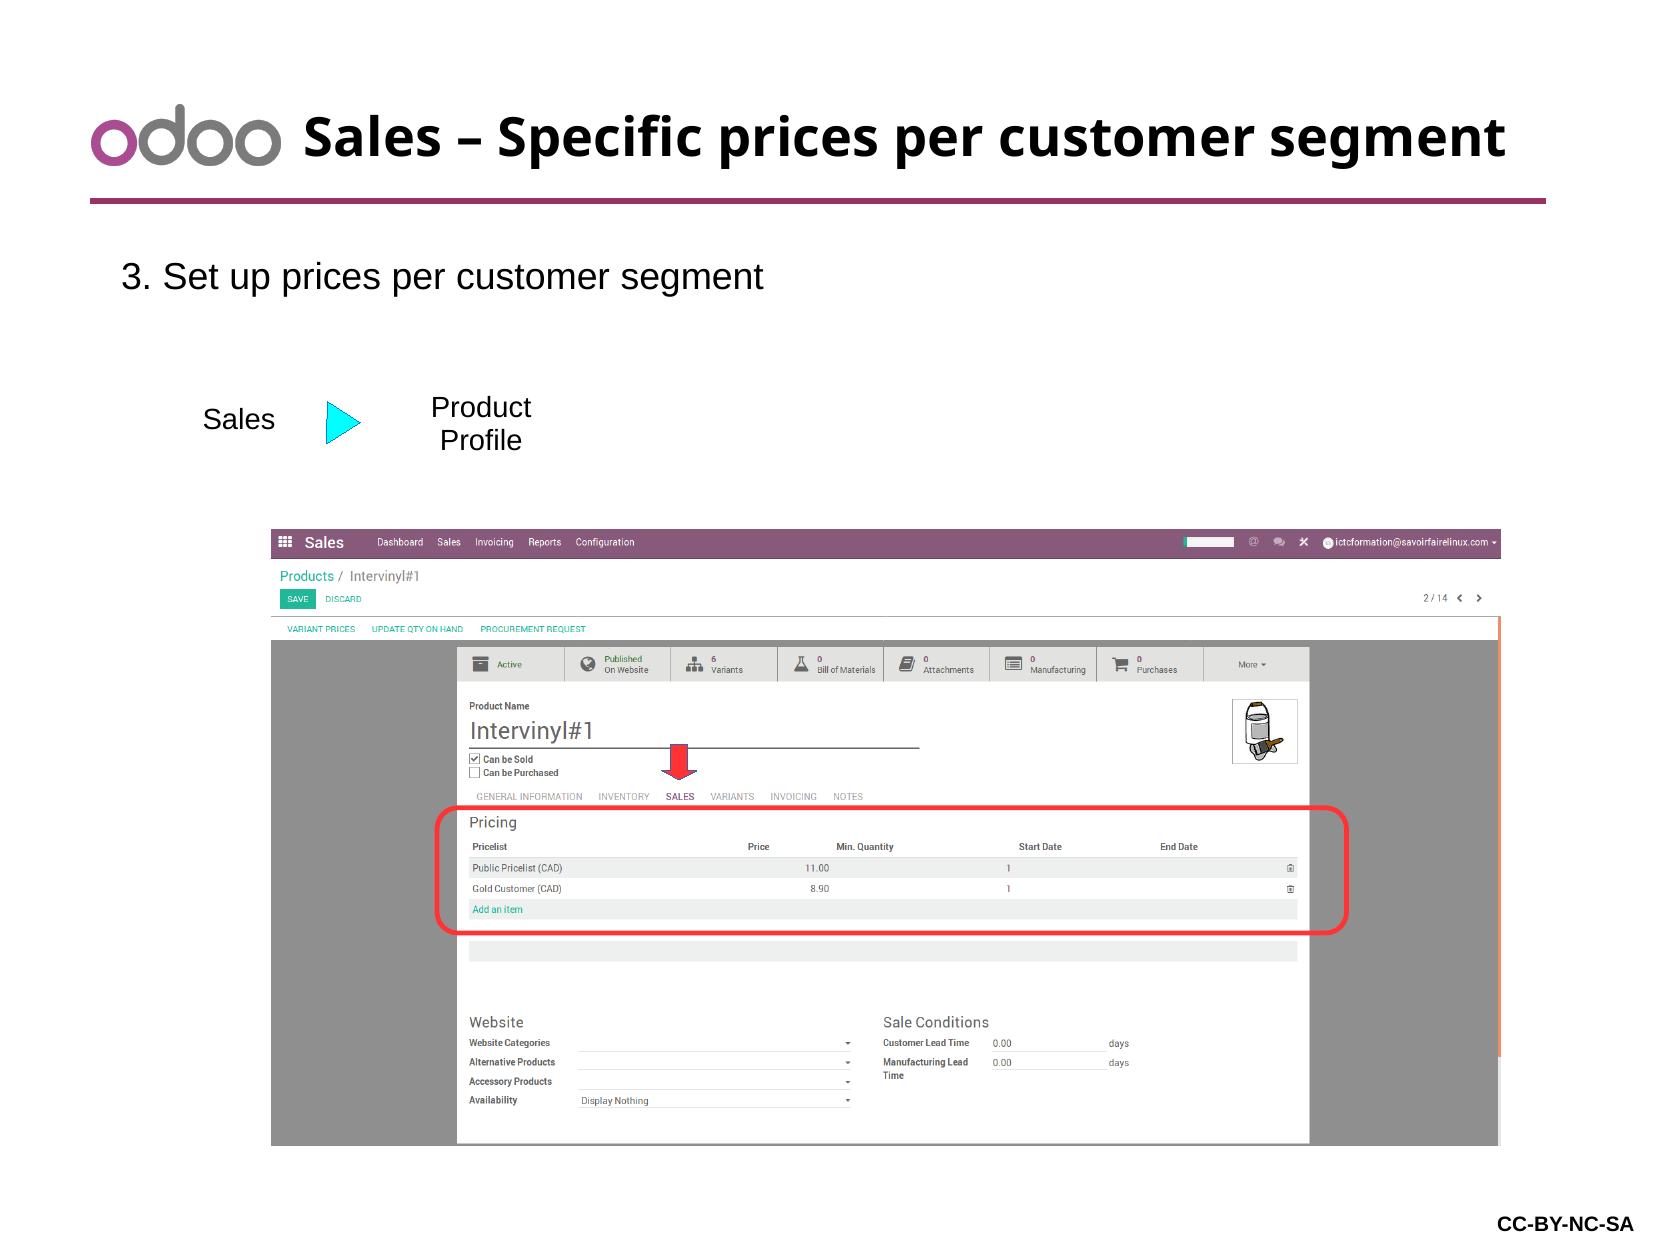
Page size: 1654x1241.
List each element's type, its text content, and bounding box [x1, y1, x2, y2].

text_box Product Profile [372, 384, 591, 465]
text_box CC-BY-NC-SA [1482, 1204, 1654, 1241]
text_box [326, 401, 361, 444]
title Sales – Specific prices per customer segment [303, 31, 1567, 239]
picture [271, 529, 1501, 1146]
picture [91, 104, 281, 166]
text_box Sales [153, 395, 325, 453]
text_box [437, 807, 1347, 934]
text_box 3. Set up prices per customer segment [106, 248, 1441, 767]
text_box [661, 744, 697, 780]
